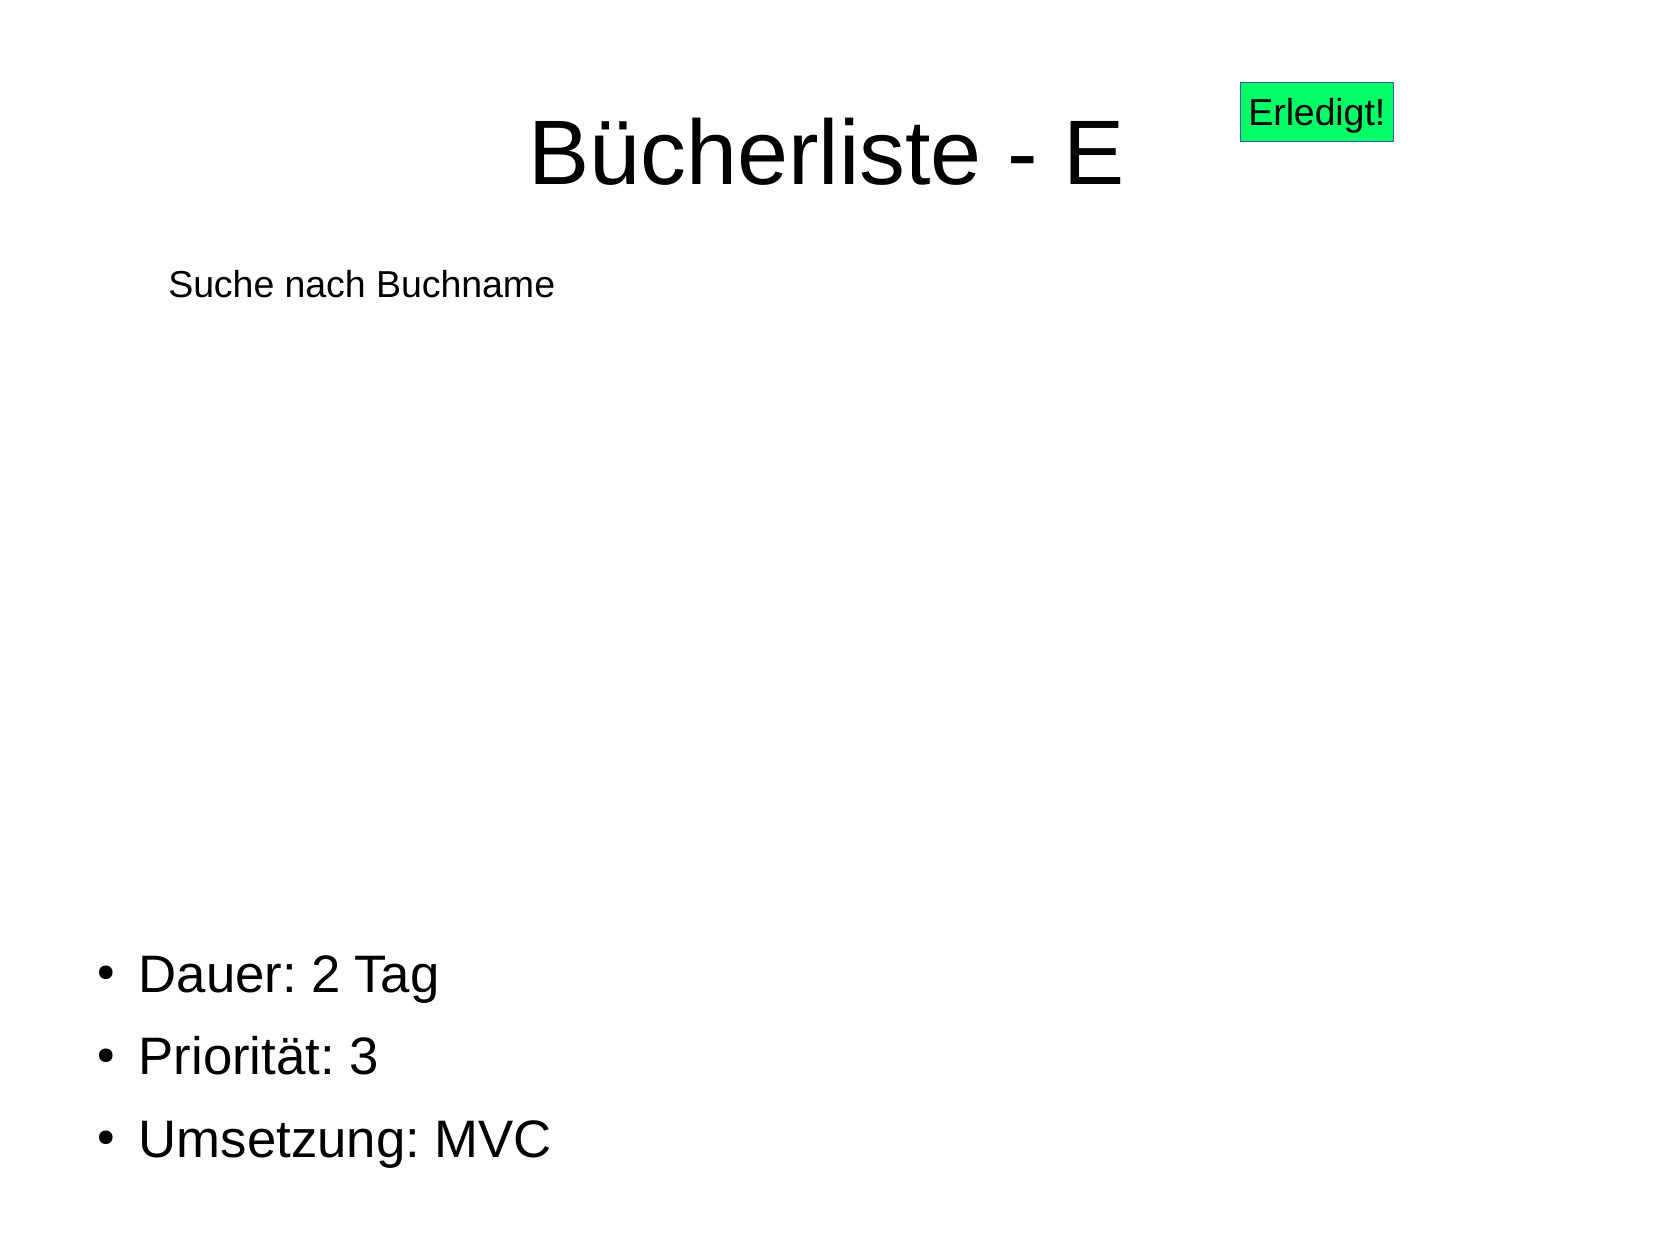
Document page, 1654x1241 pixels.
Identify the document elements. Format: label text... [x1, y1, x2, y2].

title Bücherliste - E [82, 49, 1571, 257]
text_box Suche nach Buchname [153, 256, 1134, 356]
list Dauer: 2 Tag Priorität: 3 Umsetzung: MVC [82, 944, 1571, 1170]
text_box Erledigt! [1240, 82, 1394, 142]
